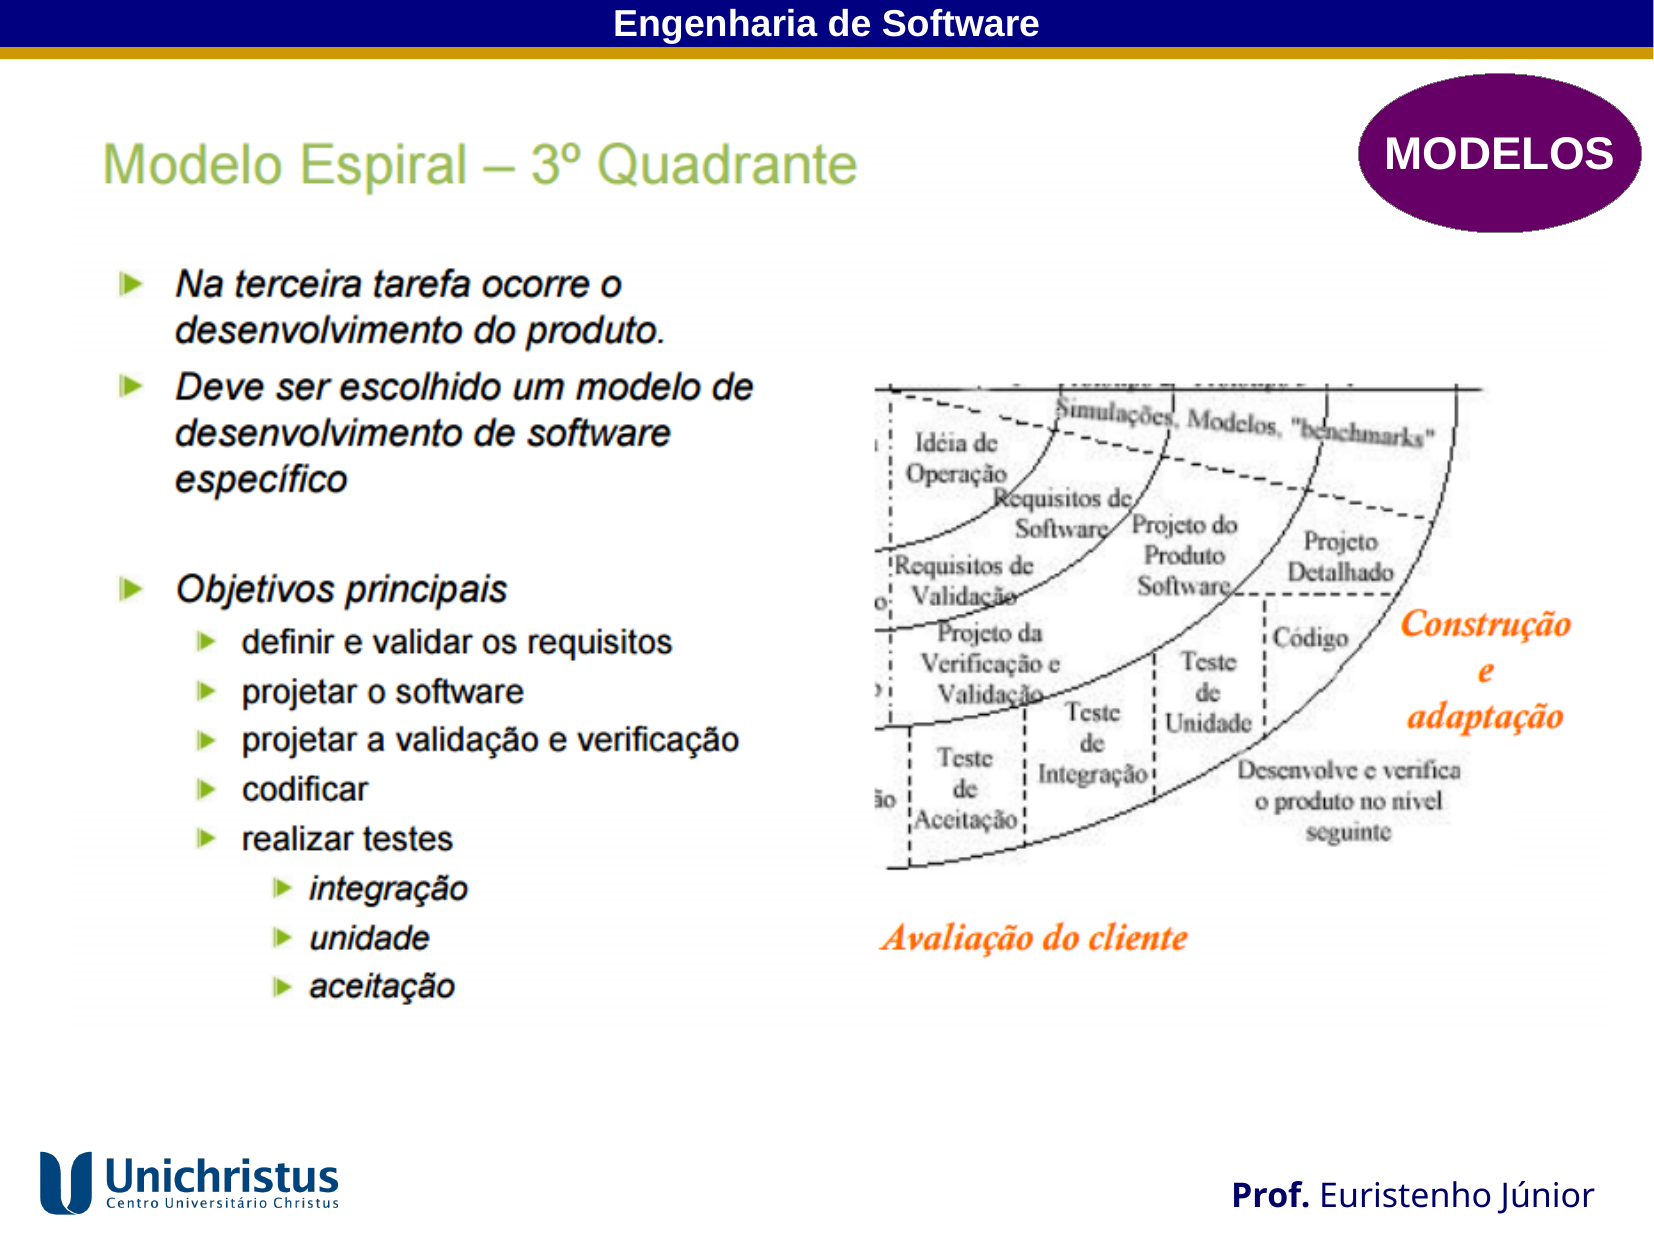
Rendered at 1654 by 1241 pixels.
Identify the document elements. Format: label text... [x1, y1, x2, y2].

text_box [0, 47, 1654, 60]
text_box Prof. Euristenho Júnior [1216, 1163, 1654, 1224]
text_box Engenharia de Software [0, 0, 1654, 47]
text_box MODELOS [1358, 73, 1642, 233]
picture [35, 1148, 343, 1217]
picture [63, 127, 1613, 1028]
